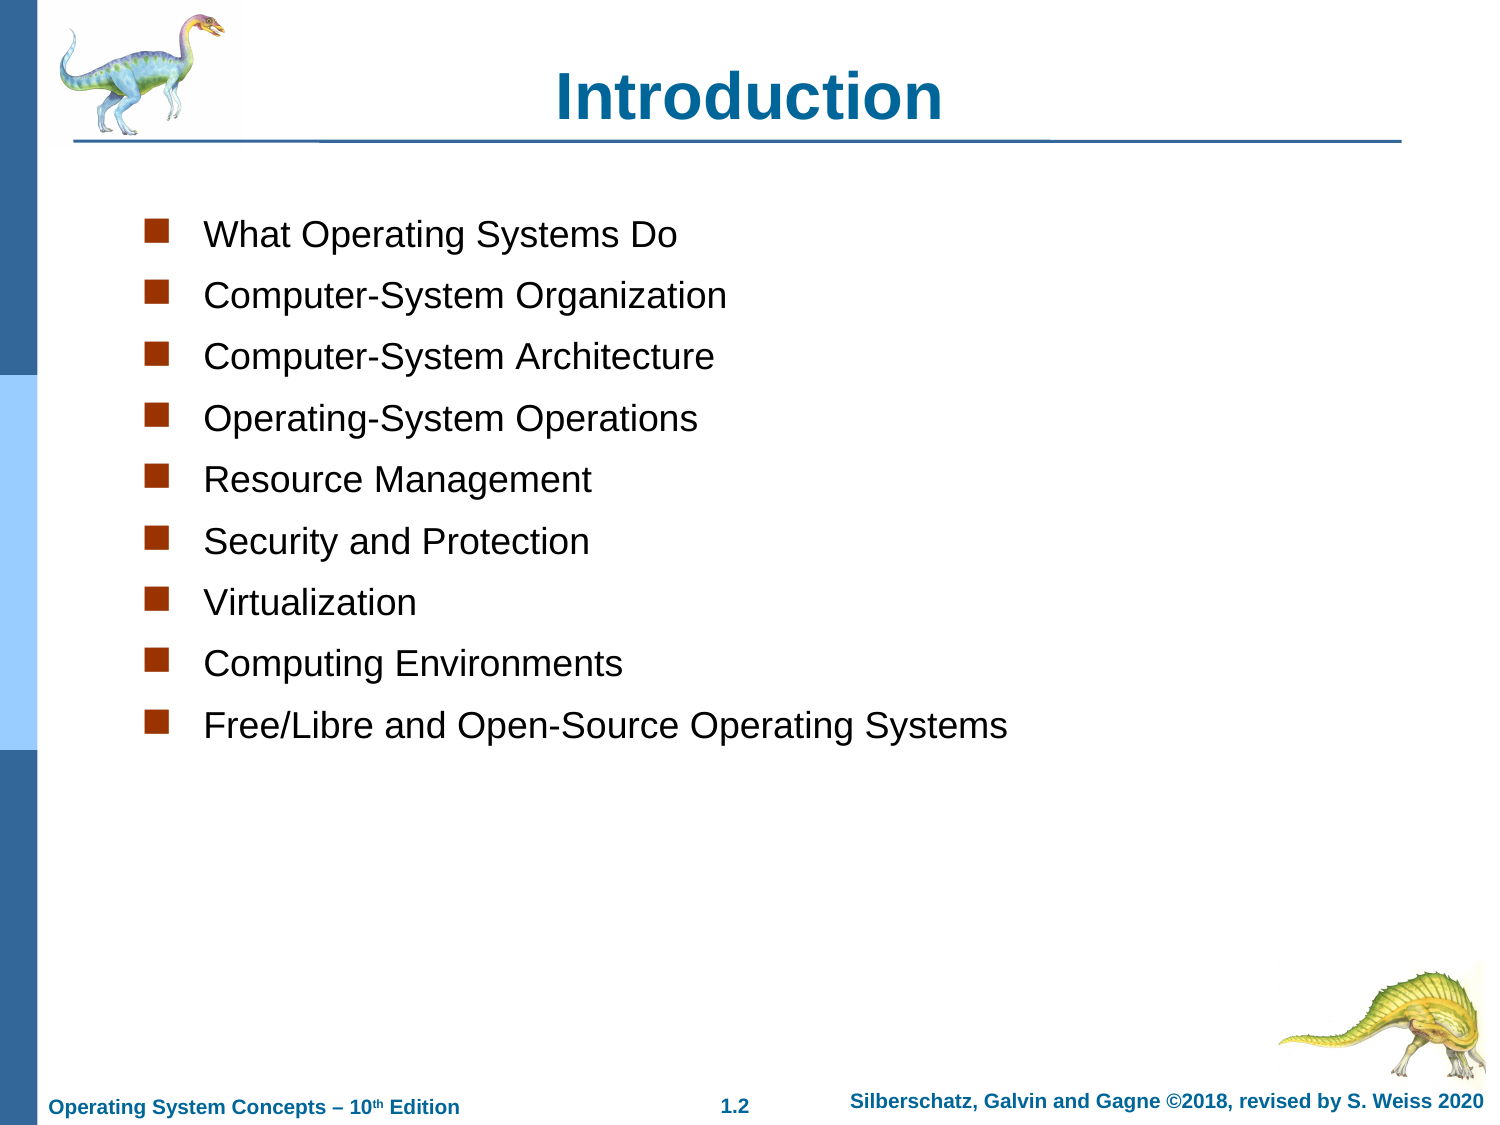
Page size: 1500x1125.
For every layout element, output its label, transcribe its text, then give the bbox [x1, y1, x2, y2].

picture [46, 0, 243, 149]
picture [1275, 959, 1486, 1090]
text_box What Operating Systems Do Computer-System Organization Computer-System Architecture Operating-System Operations Resource Management Security and Protection Virtualization Computing Environments Free/Libre and Open-Source Operating Systems [132, 202, 1483, 946]
text_box Introduction [75, 45, 1426, 141]
